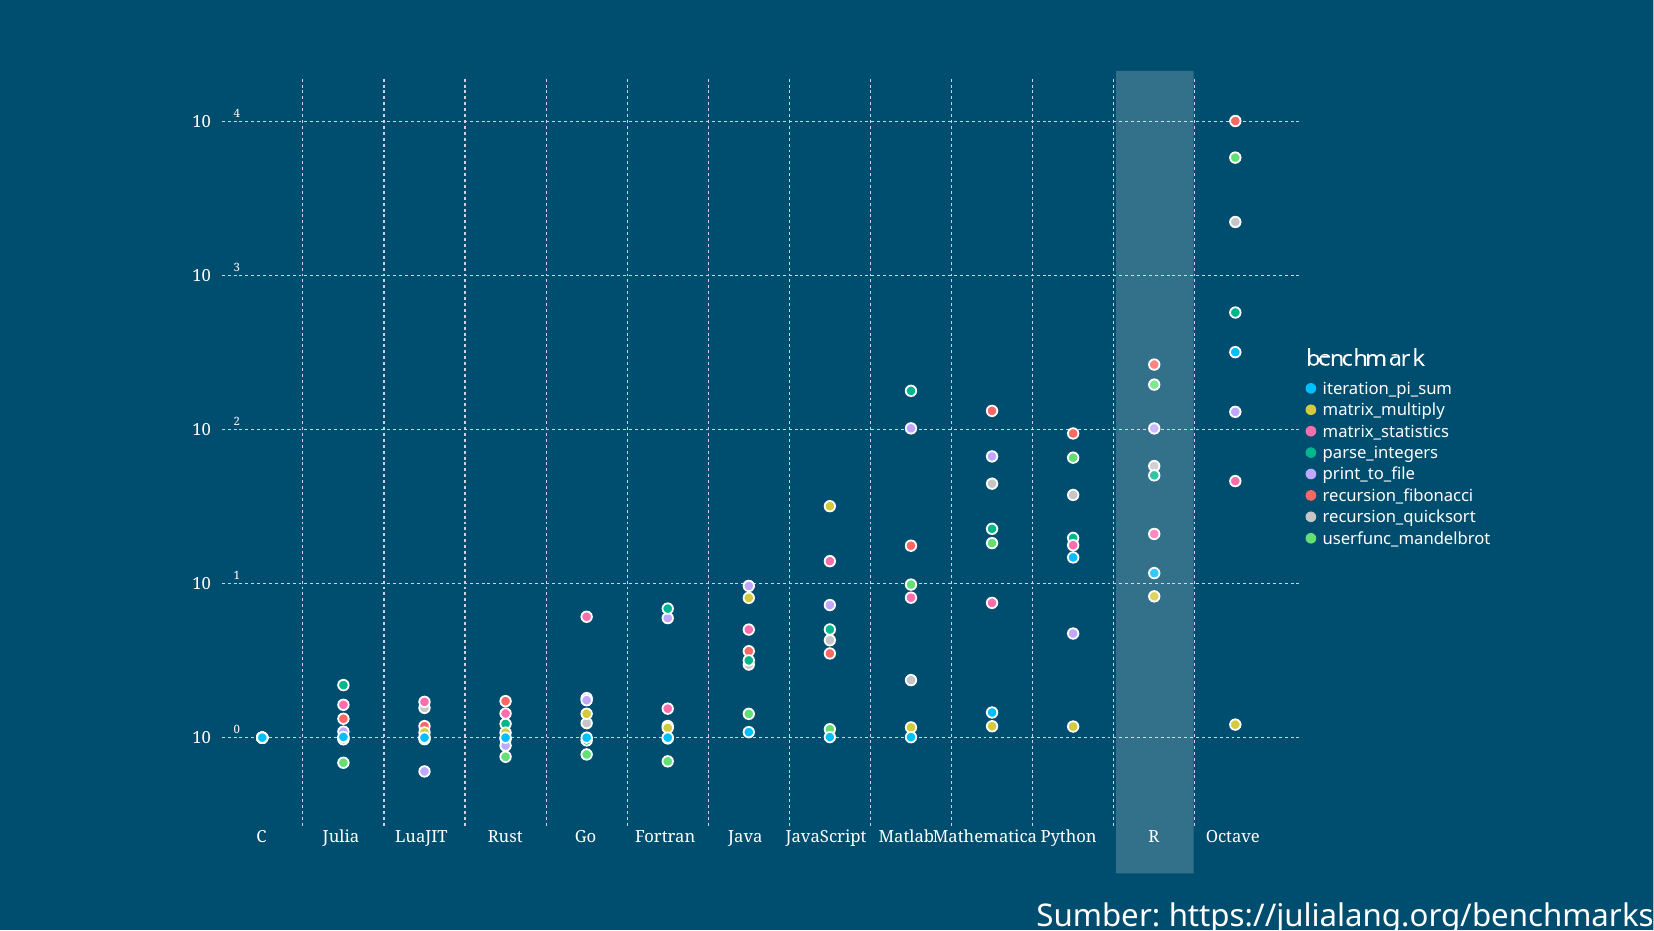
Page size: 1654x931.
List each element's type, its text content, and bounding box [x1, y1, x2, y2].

text_box [1116, 70, 1194, 874]
picture [581, 693, 592, 729]
picture [1230, 476, 1241, 487]
picture [1230, 217, 1241, 227]
picture [1306, 448, 1315, 457]
picture [906, 385, 916, 396]
picture [743, 624, 754, 635]
picture [1230, 307, 1241, 318]
picture [1068, 428, 1079, 439]
picture [419, 721, 430, 745]
picture [1230, 406, 1241, 417]
picture [1306, 470, 1315, 478]
picture [906, 675, 916, 685]
picture [987, 405, 997, 416]
picture [1306, 491, 1316, 500]
picture [581, 611, 592, 622]
picture [987, 597, 997, 608]
picture [824, 501, 835, 512]
picture [987, 721, 998, 732]
picture [1068, 452, 1079, 463]
picture [419, 766, 430, 777]
picture [500, 696, 511, 762]
picture [1068, 628, 1079, 639]
picture [581, 749, 592, 760]
picture [1068, 490, 1079, 500]
picture [1306, 427, 1316, 436]
picture [987, 478, 998, 489]
picture [824, 556, 835, 567]
picture [1230, 719, 1241, 730]
picture [338, 699, 349, 710]
picture [662, 756, 673, 767]
picture [824, 624, 835, 659]
picture [1339, 355, 1345, 365]
picture [1068, 721, 1079, 732]
picture [905, 579, 916, 603]
picture [662, 703, 673, 714]
picture [662, 603, 673, 624]
picture [1068, 532, 1079, 553]
picture [338, 757, 349, 768]
picture [743, 580, 754, 603]
picture [1230, 152, 1241, 163]
picture [419, 696, 430, 713]
picture [987, 451, 998, 462]
picture [1306, 405, 1316, 414]
picture [1306, 534, 1315, 543]
picture [906, 540, 916, 551]
picture [338, 680, 349, 691]
picture [905, 722, 917, 733]
picture [1363, 355, 1369, 365]
picture [905, 423, 916, 434]
picture [987, 538, 997, 549]
picture [662, 721, 673, 734]
picture [1230, 116, 1241, 126]
picture [581, 735, 592, 746]
picture [338, 713, 349, 745]
picture [743, 646, 754, 670]
picture [1415, 349, 1419, 365]
picture [1317, 355, 1329, 363]
picture [743, 708, 754, 719]
picture [987, 523, 998, 534]
text_box Sumber: https://julialang.org/benchmarks/ [1021, 885, 1654, 931]
picture [665, 739, 673, 744]
picture [824, 600, 835, 611]
picture [824, 724, 835, 734]
picture [1306, 512, 1315, 521]
